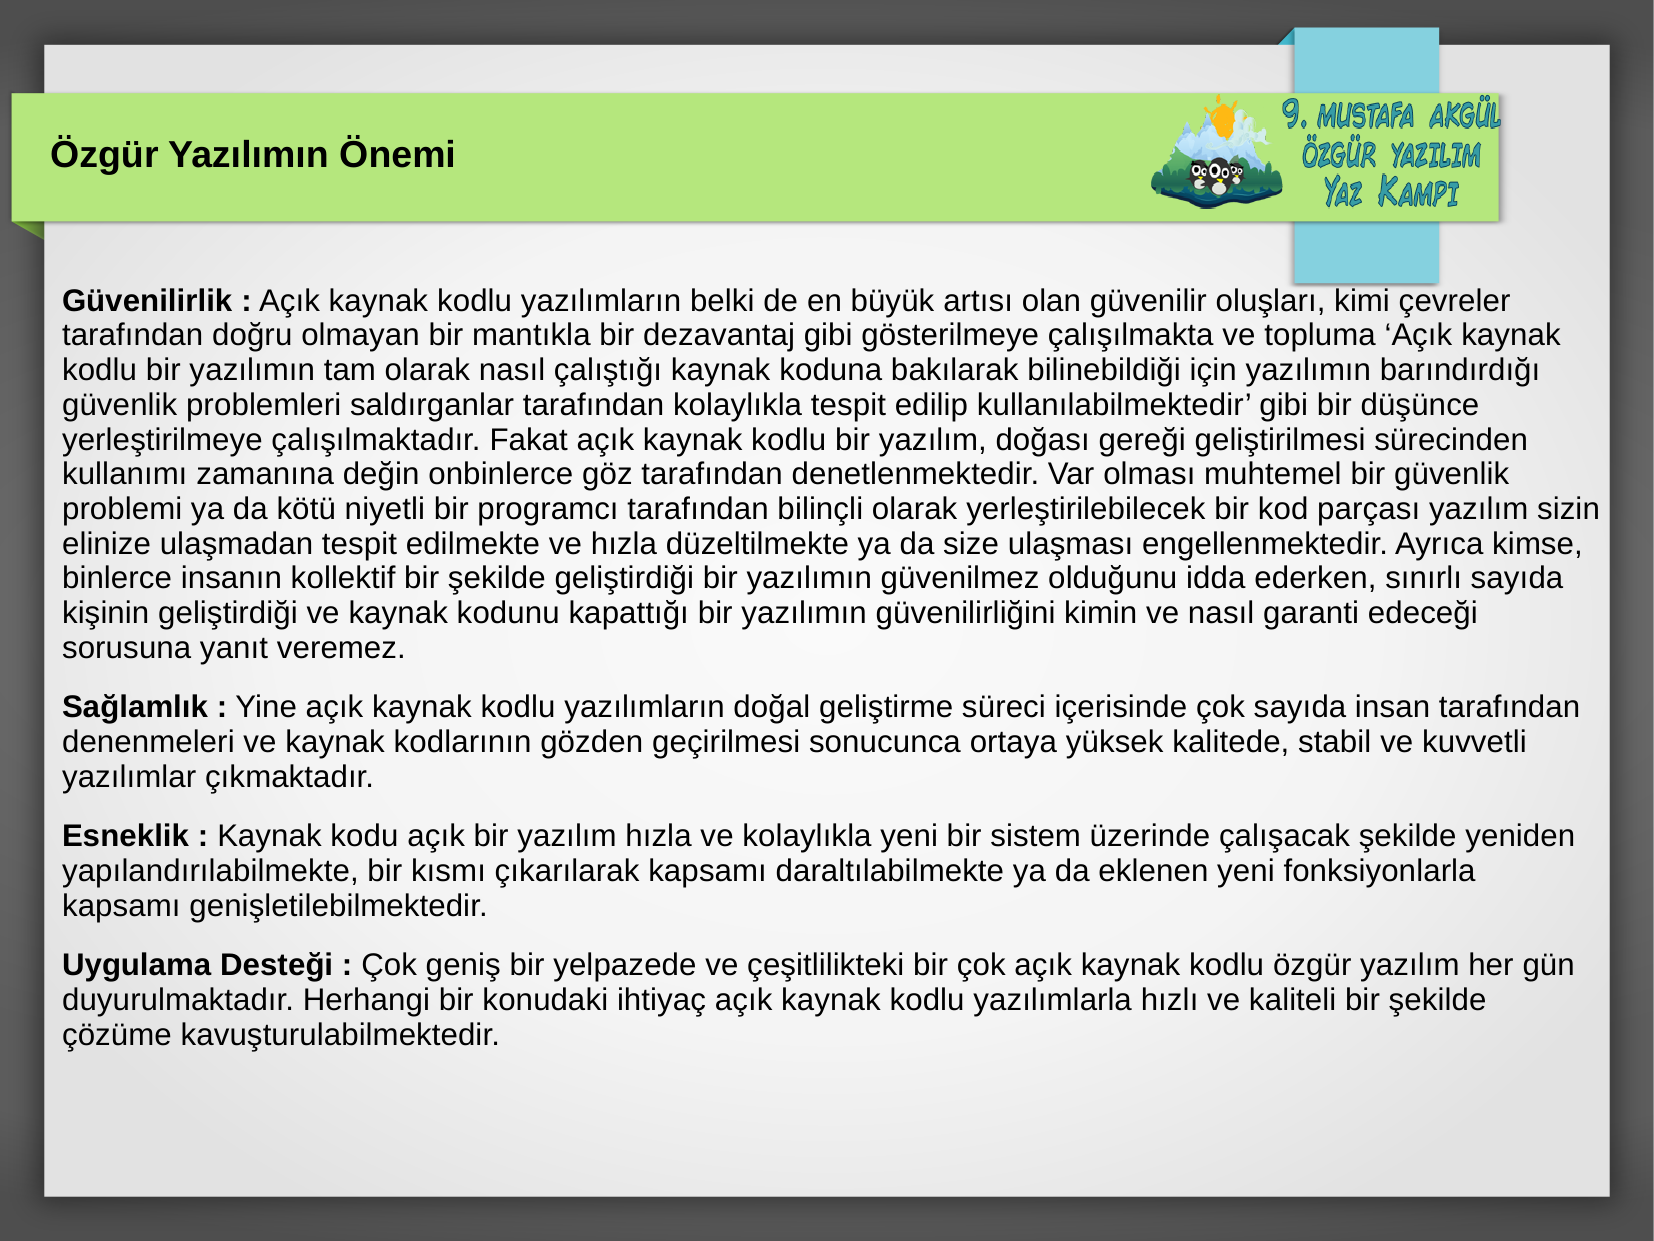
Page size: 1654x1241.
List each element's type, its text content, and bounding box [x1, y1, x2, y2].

picture [0, 0, 1654, 1241]
text_box Güvenilirlik : Açık kaynak kodlu yazılımların belki de en büyük artısı olan güvenilir oluşları, kimi çevreler tarafından doğru olmayan bir mantıkla bir dezavantaj gibi gösterilmeye çalışılmakta ve topluma ‘Açık kaynak kodlu bir yazılımın tam olarak nasıl çalıştığı kaynak koduna bakılarak bilinebildiği için yazılımın barındırdığı güvenlik problemleri saldırganlar tarafından kolaylıkla tespit edilip kullanılabilmektedir’ gibi bir düşünce yerleştirilmeye çalışılmaktadır. Fakat açık kaynak kodlu bir yazılım, doğası gereği geliştirilmesi sürecinden kullanımı zamanına değin onbinlerce göz tarafından denetlenmektedir. Var olması muhtemel bir güvenlik problemi ya da kötü niyetli bir programcı tarafından bilinçli olarak yerleştirilebilecek bir kod parçası yazılım sizin elinize ulaşmadan tespit edilmekte ve hızla düzeltilmekte ya da size ulaşması engellenmektedir. Ayrıca kimse, binlerce insanın kollektif bir şekilde geliştirdiği bir yazılımın güvenilmez olduğunu idda ederken, sınırlı sayıda kişinin geliştirdiği ve kaynak kodunu kapattığı bir yazılımın güvenilirliğini kimin ve nasıl garanti edeceği sorusuna yanıt veremez. Sağlamlık : Yine açık kaynak kodlu yazılımların doğal geliştirme süreci içerisinde çok sayıda insan tarafından denenmeleri ve kaynak kodlarının gözden geçirilmesi sonucunca ortaya yüksek kalitede, stabil ve kuvvetli yazılımlar çıkmaktadır. Esneklik : Kaynak kodu açık bir yazılım hızla ve kolaylıkla yeni bir sistem üzerinde çalışacak şekilde yeniden yapılandırılabilmekte, bir kısmı çıkarılarak kapsamı daraltılabilmekte ya da eklenen yeni fonksiyonlarla kapsamı genişletilebilmektedir. Uygulama Desteği : Çok geniş bir yelpazede ve çeşitlilikteki bir çok açık kaynak kodlu özgür yazılım her gün duyurulmaktadır. Herhangi bir konudaki ihtiyaç açık kaynak kodlu yazılımlarla hızlı ve kaliteli bir şekilde çözüme kavuşturulabilmektedir. [47, 275, 1619, 1241]
text_box Özgür Yazılımın Önemi [35, 126, 1151, 202]
